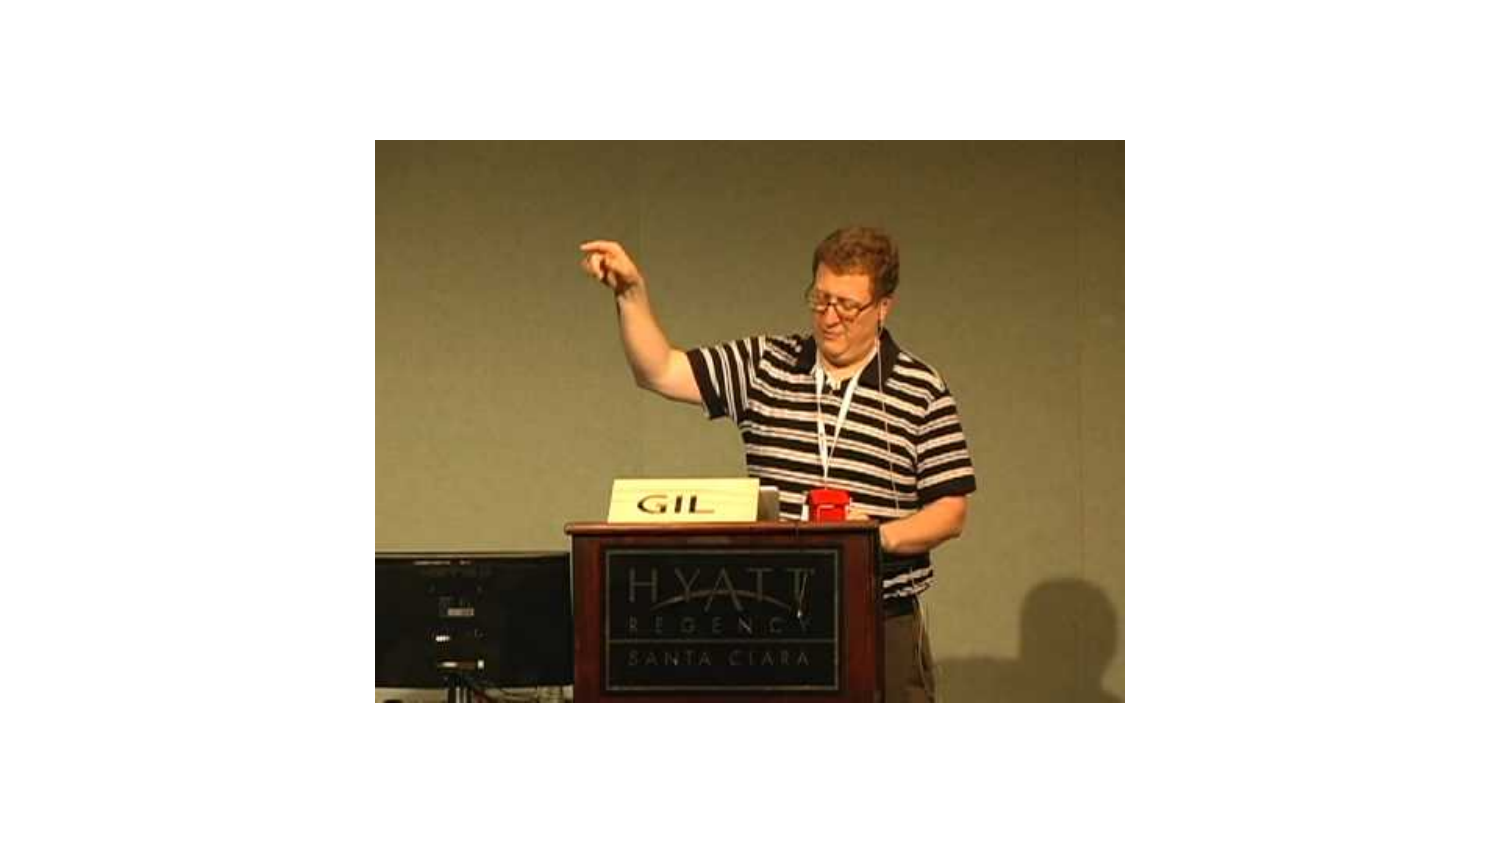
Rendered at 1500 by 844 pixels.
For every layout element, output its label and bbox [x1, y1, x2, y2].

picture [375, 140, 1125, 704]
